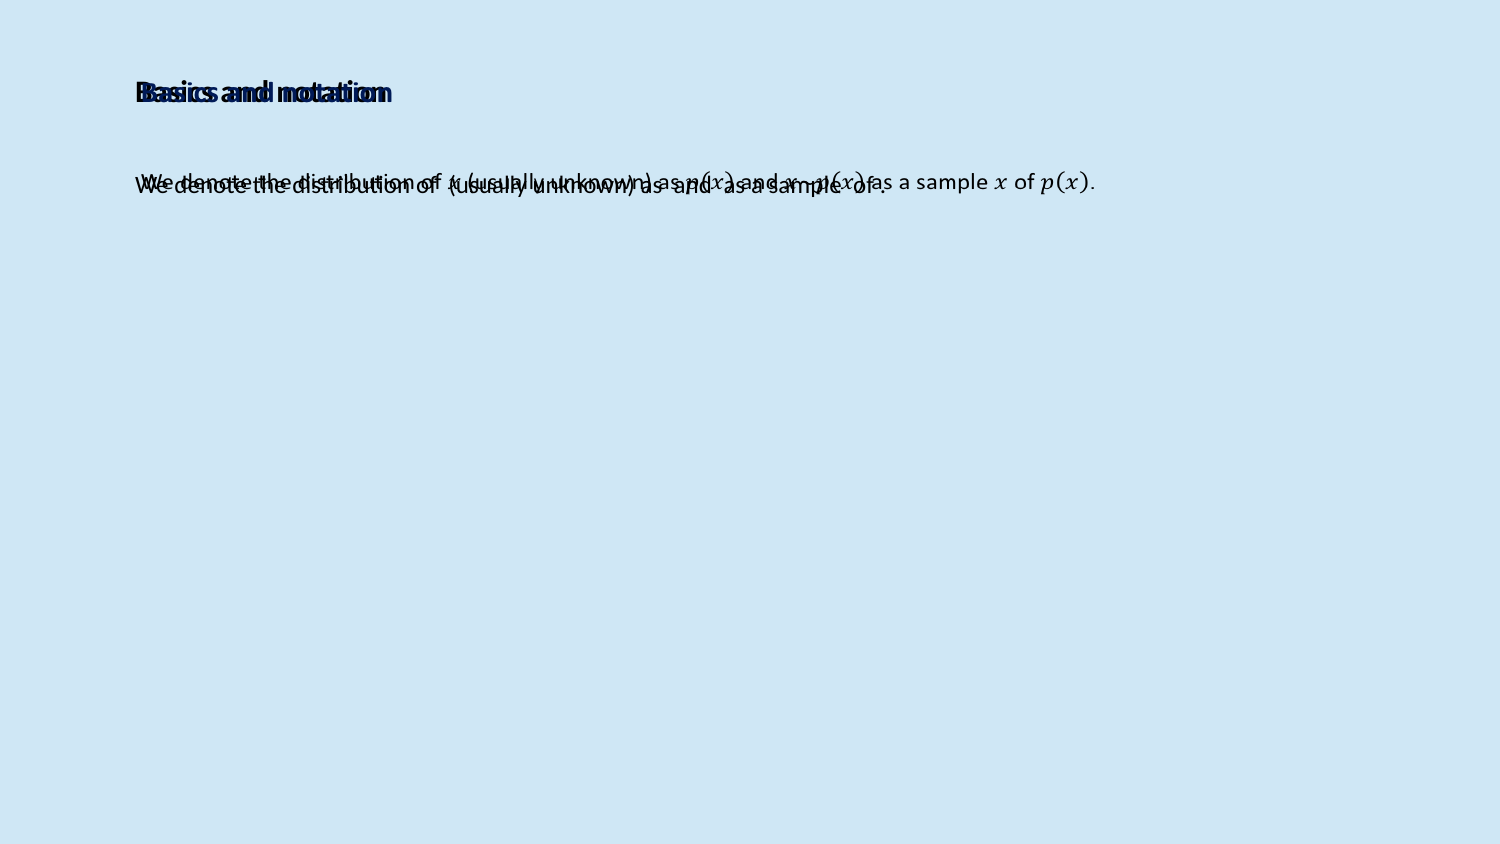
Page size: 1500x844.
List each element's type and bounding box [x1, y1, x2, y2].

text_box [120, 64, 1364, 208]
